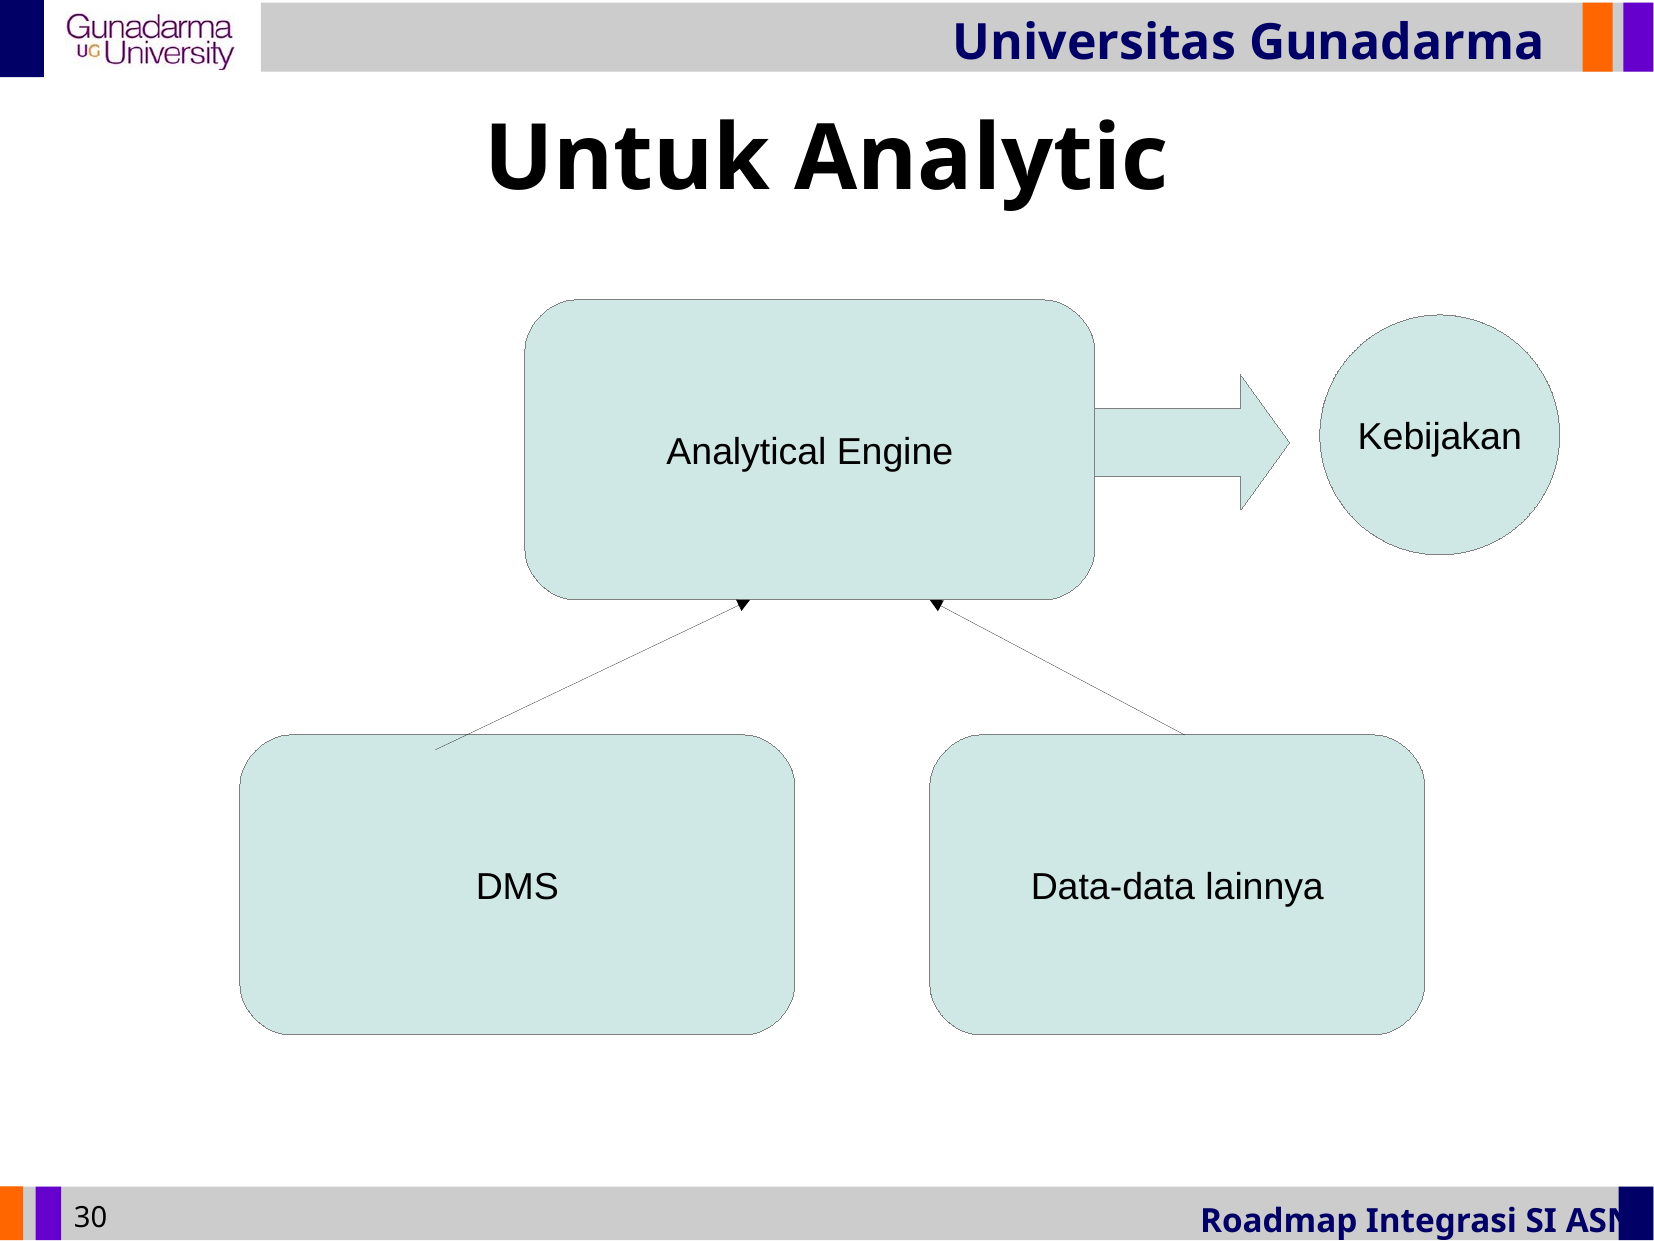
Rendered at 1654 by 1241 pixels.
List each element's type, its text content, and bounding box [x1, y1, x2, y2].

text_box Kebijakan [1319, 314, 1560, 555]
text_box [1094, 374, 1290, 510]
text_box Untuk Analytic [82, 49, 1571, 257]
text_box Data-data lainnya [929, 734, 1425, 1035]
text_box DMS [239, 734, 795, 1035]
picture [65, 0, 235, 70]
text_box Analytical Engine [524, 299, 1095, 600]
